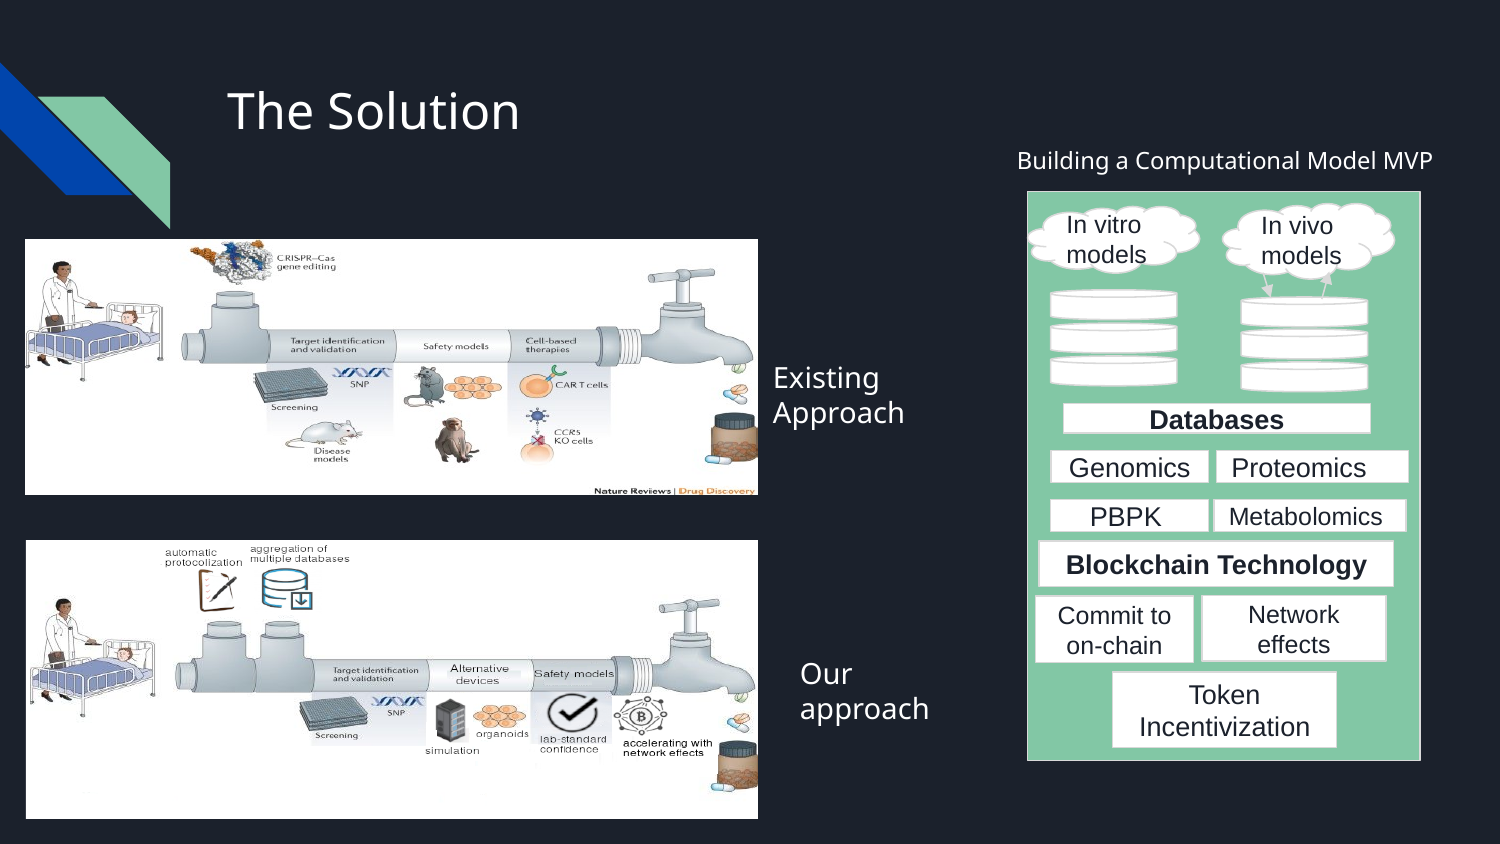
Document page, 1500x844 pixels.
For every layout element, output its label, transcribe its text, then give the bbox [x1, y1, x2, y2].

text_box Commit to on-chain [1035, 595, 1194, 663]
list Building a Computational Model MVP [1001, 126, 1451, 192]
text_box In vitro models [1027, 206, 1200, 274]
text_box [1027, 191, 1420, 761]
picture [25, 239, 758, 495]
text_box Genomics [1050, 450, 1209, 483]
text_box Our approach [784, 640, 993, 741]
text_box Blockchain Technology [1039, 540, 1394, 587]
text_box Proteomics [1216, 450, 1409, 483]
title The Solution [212, 64, 902, 161]
text_box Existing Approach [758, 343, 1020, 444]
text_box PBPK [1050, 499, 1209, 532]
text_box Databases [1063, 403, 1371, 434]
text_box Metabolomics [1213, 499, 1407, 532]
text_box Token Incentivization [1112, 671, 1337, 748]
text_box Network effects [1202, 595, 1386, 662]
text_box In vivo models [1222, 203, 1395, 280]
picture [25, 540, 758, 819]
